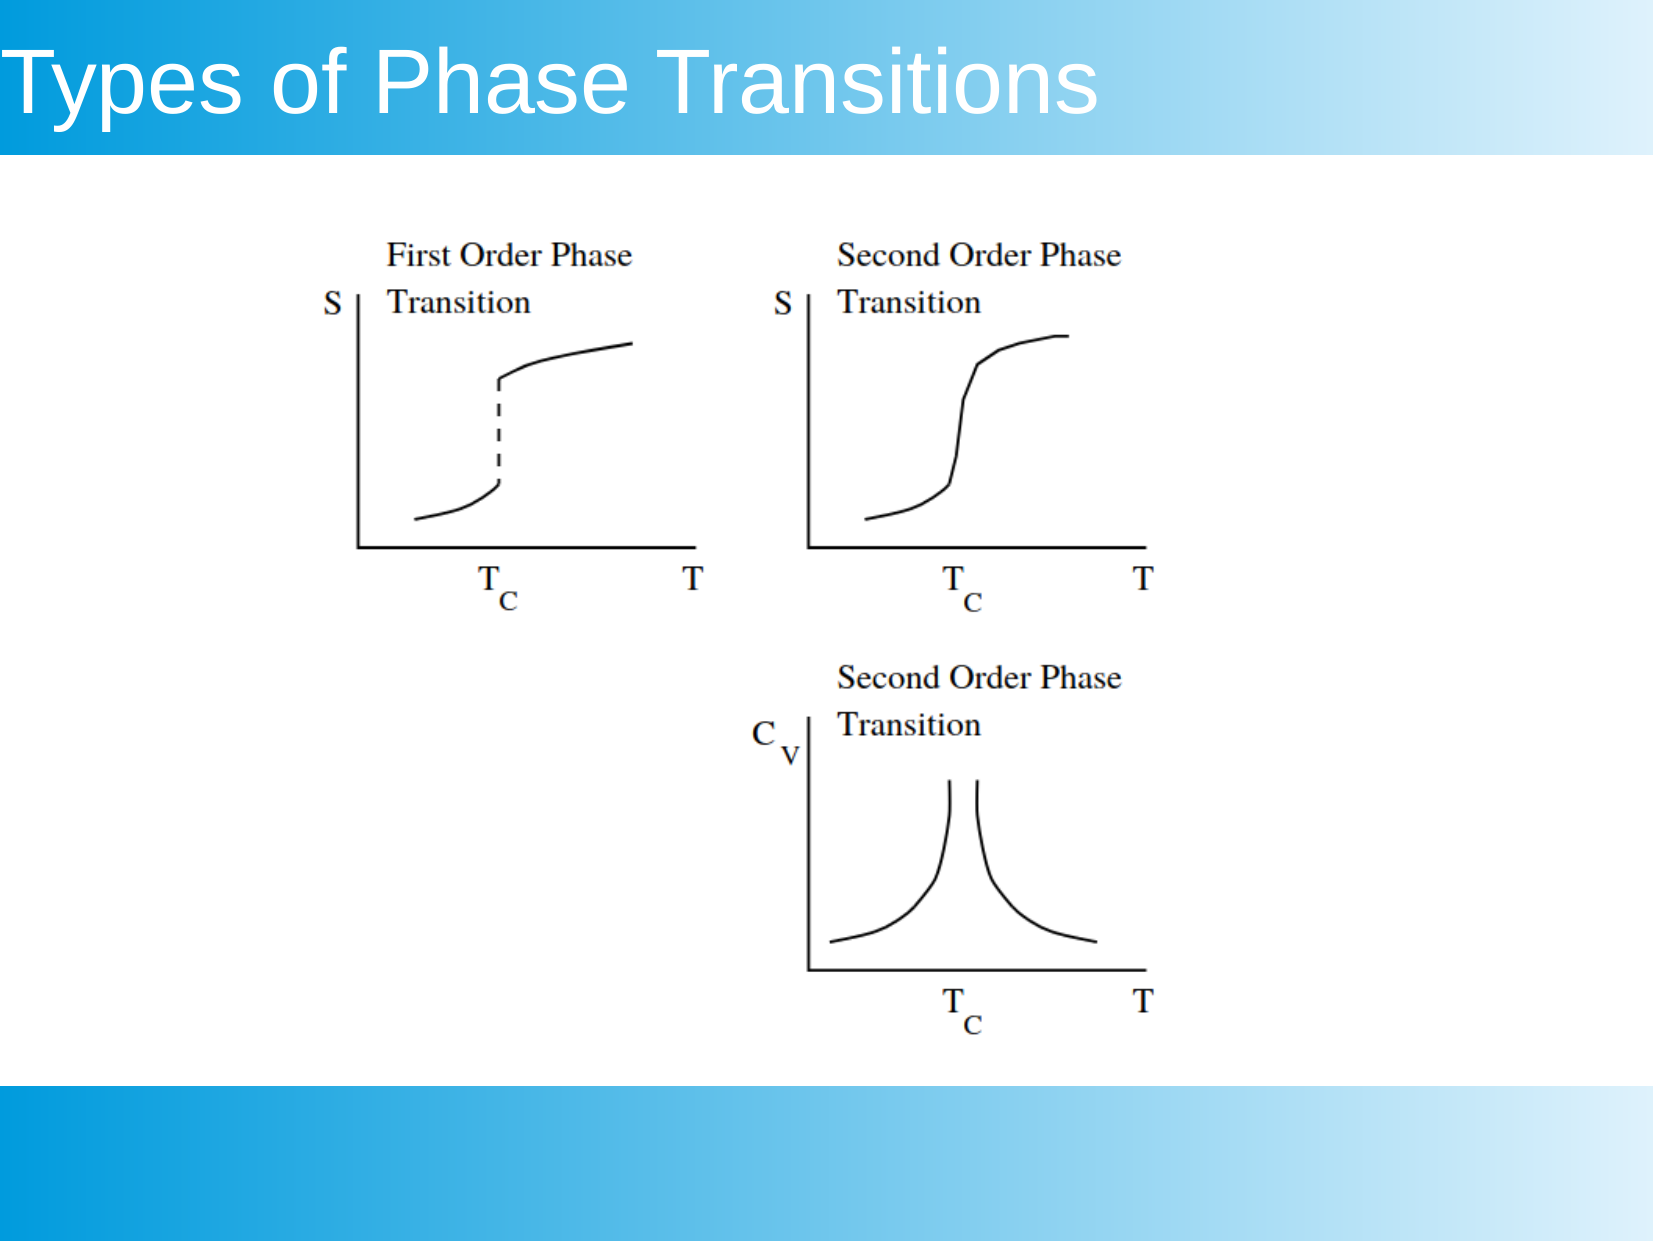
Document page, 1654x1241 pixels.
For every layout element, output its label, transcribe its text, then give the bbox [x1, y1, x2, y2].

picture [300, 224, 1207, 1044]
title Types of Phase Transitions [0, 30, 1489, 135]
